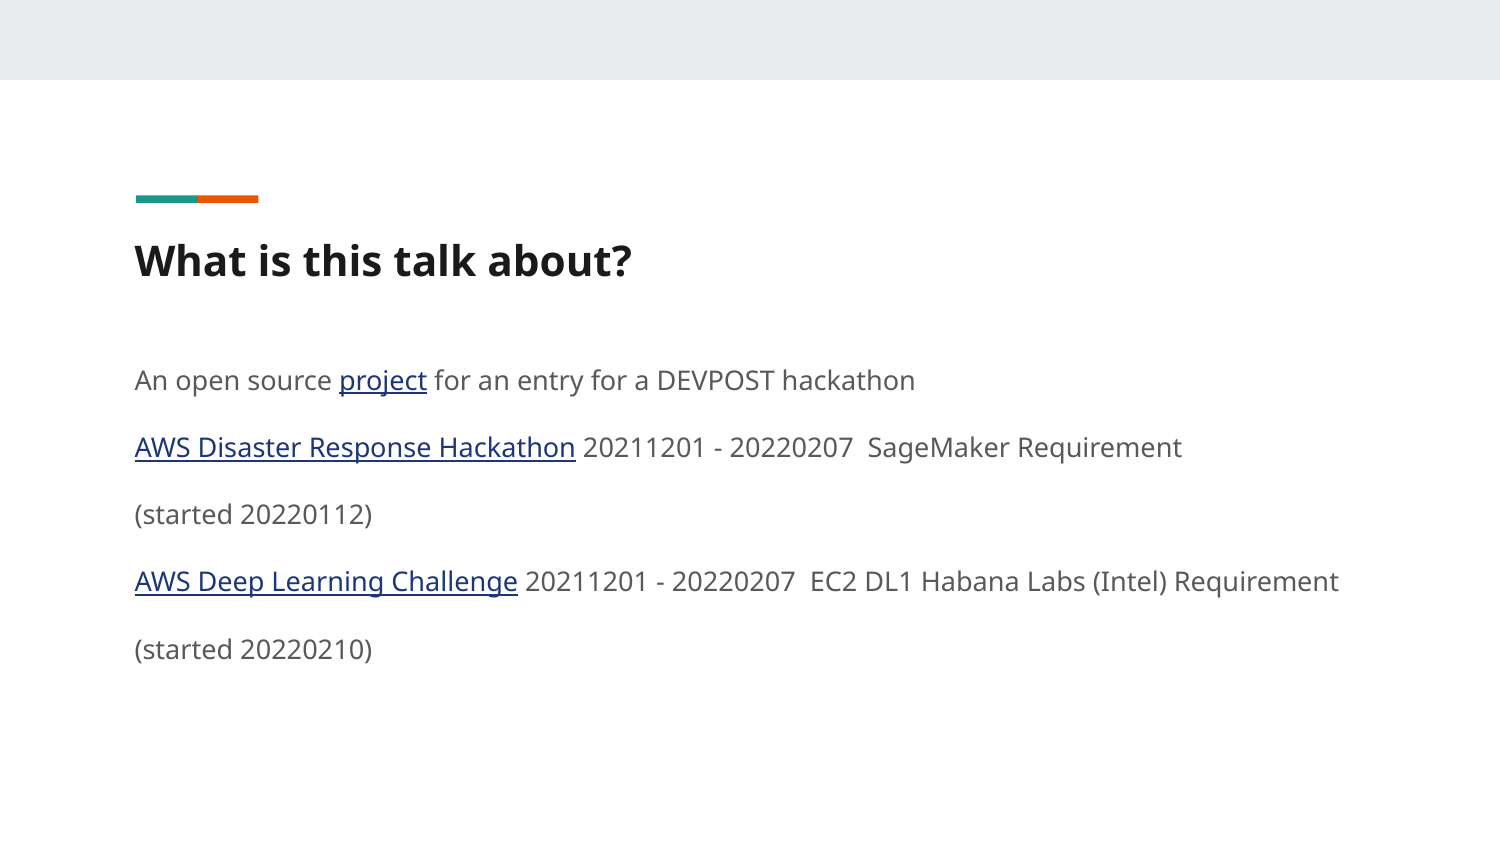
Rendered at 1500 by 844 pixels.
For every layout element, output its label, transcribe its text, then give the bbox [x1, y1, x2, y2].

list An open source project for an entry for a DEVPOST hackathon AWS Disaster Response Hackathon 20211201 - 20220207 SageMaker Requirement (started 20220112) AWS Deep Learning Challenge 20211201 - 20220207 EC2 DL1 Habana Labs (Intel) Requirement (started 20220210) [119, 341, 1381, 712]
title What is this talk about? [119, 216, 1381, 305]
